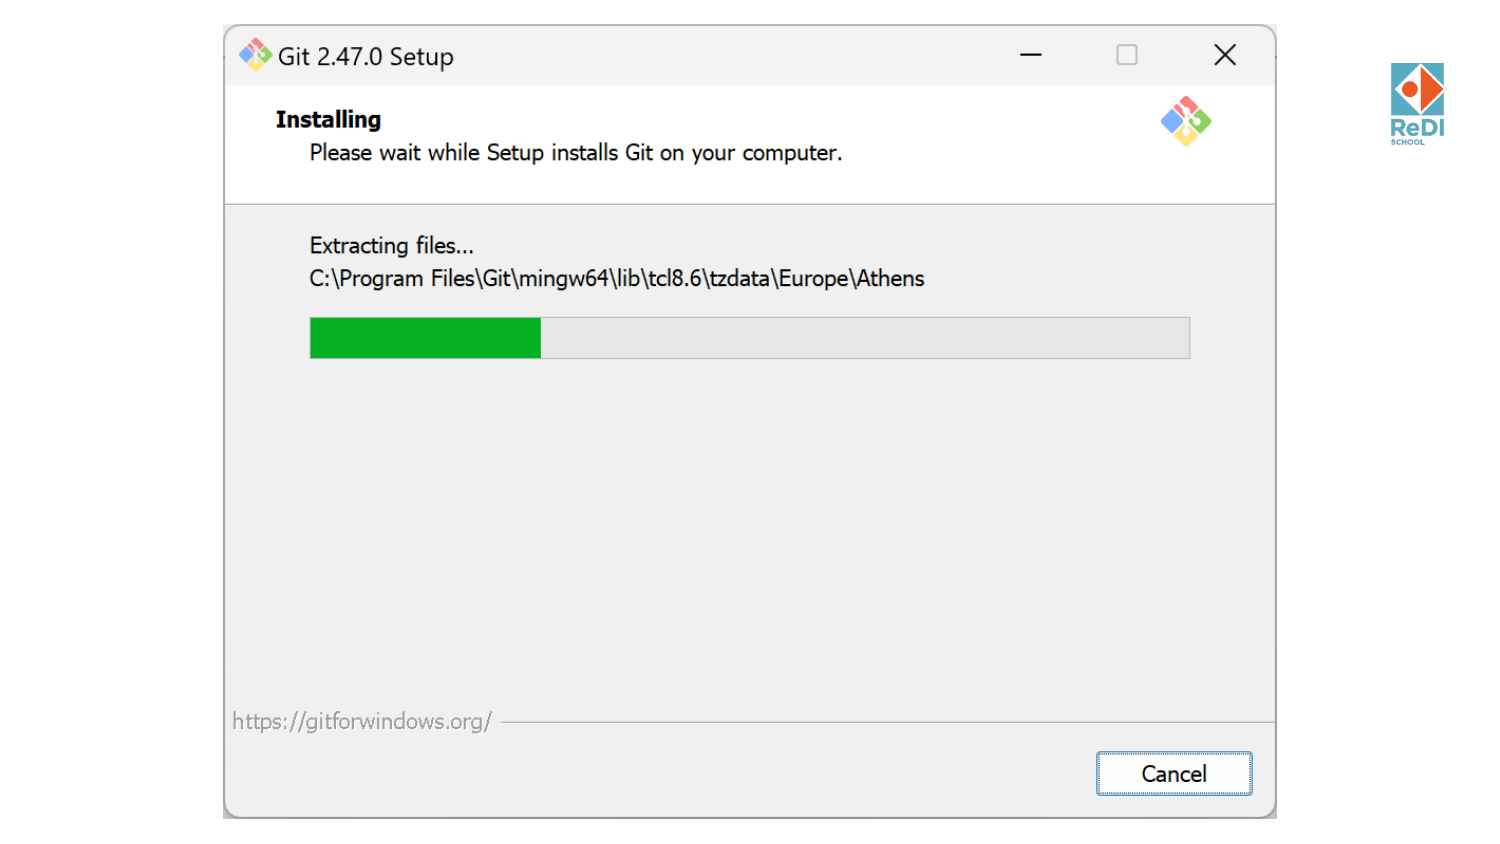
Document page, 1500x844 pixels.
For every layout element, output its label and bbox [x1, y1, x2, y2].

picture [223, 24, 1277, 819]
picture [1391, 63, 1447, 145]
